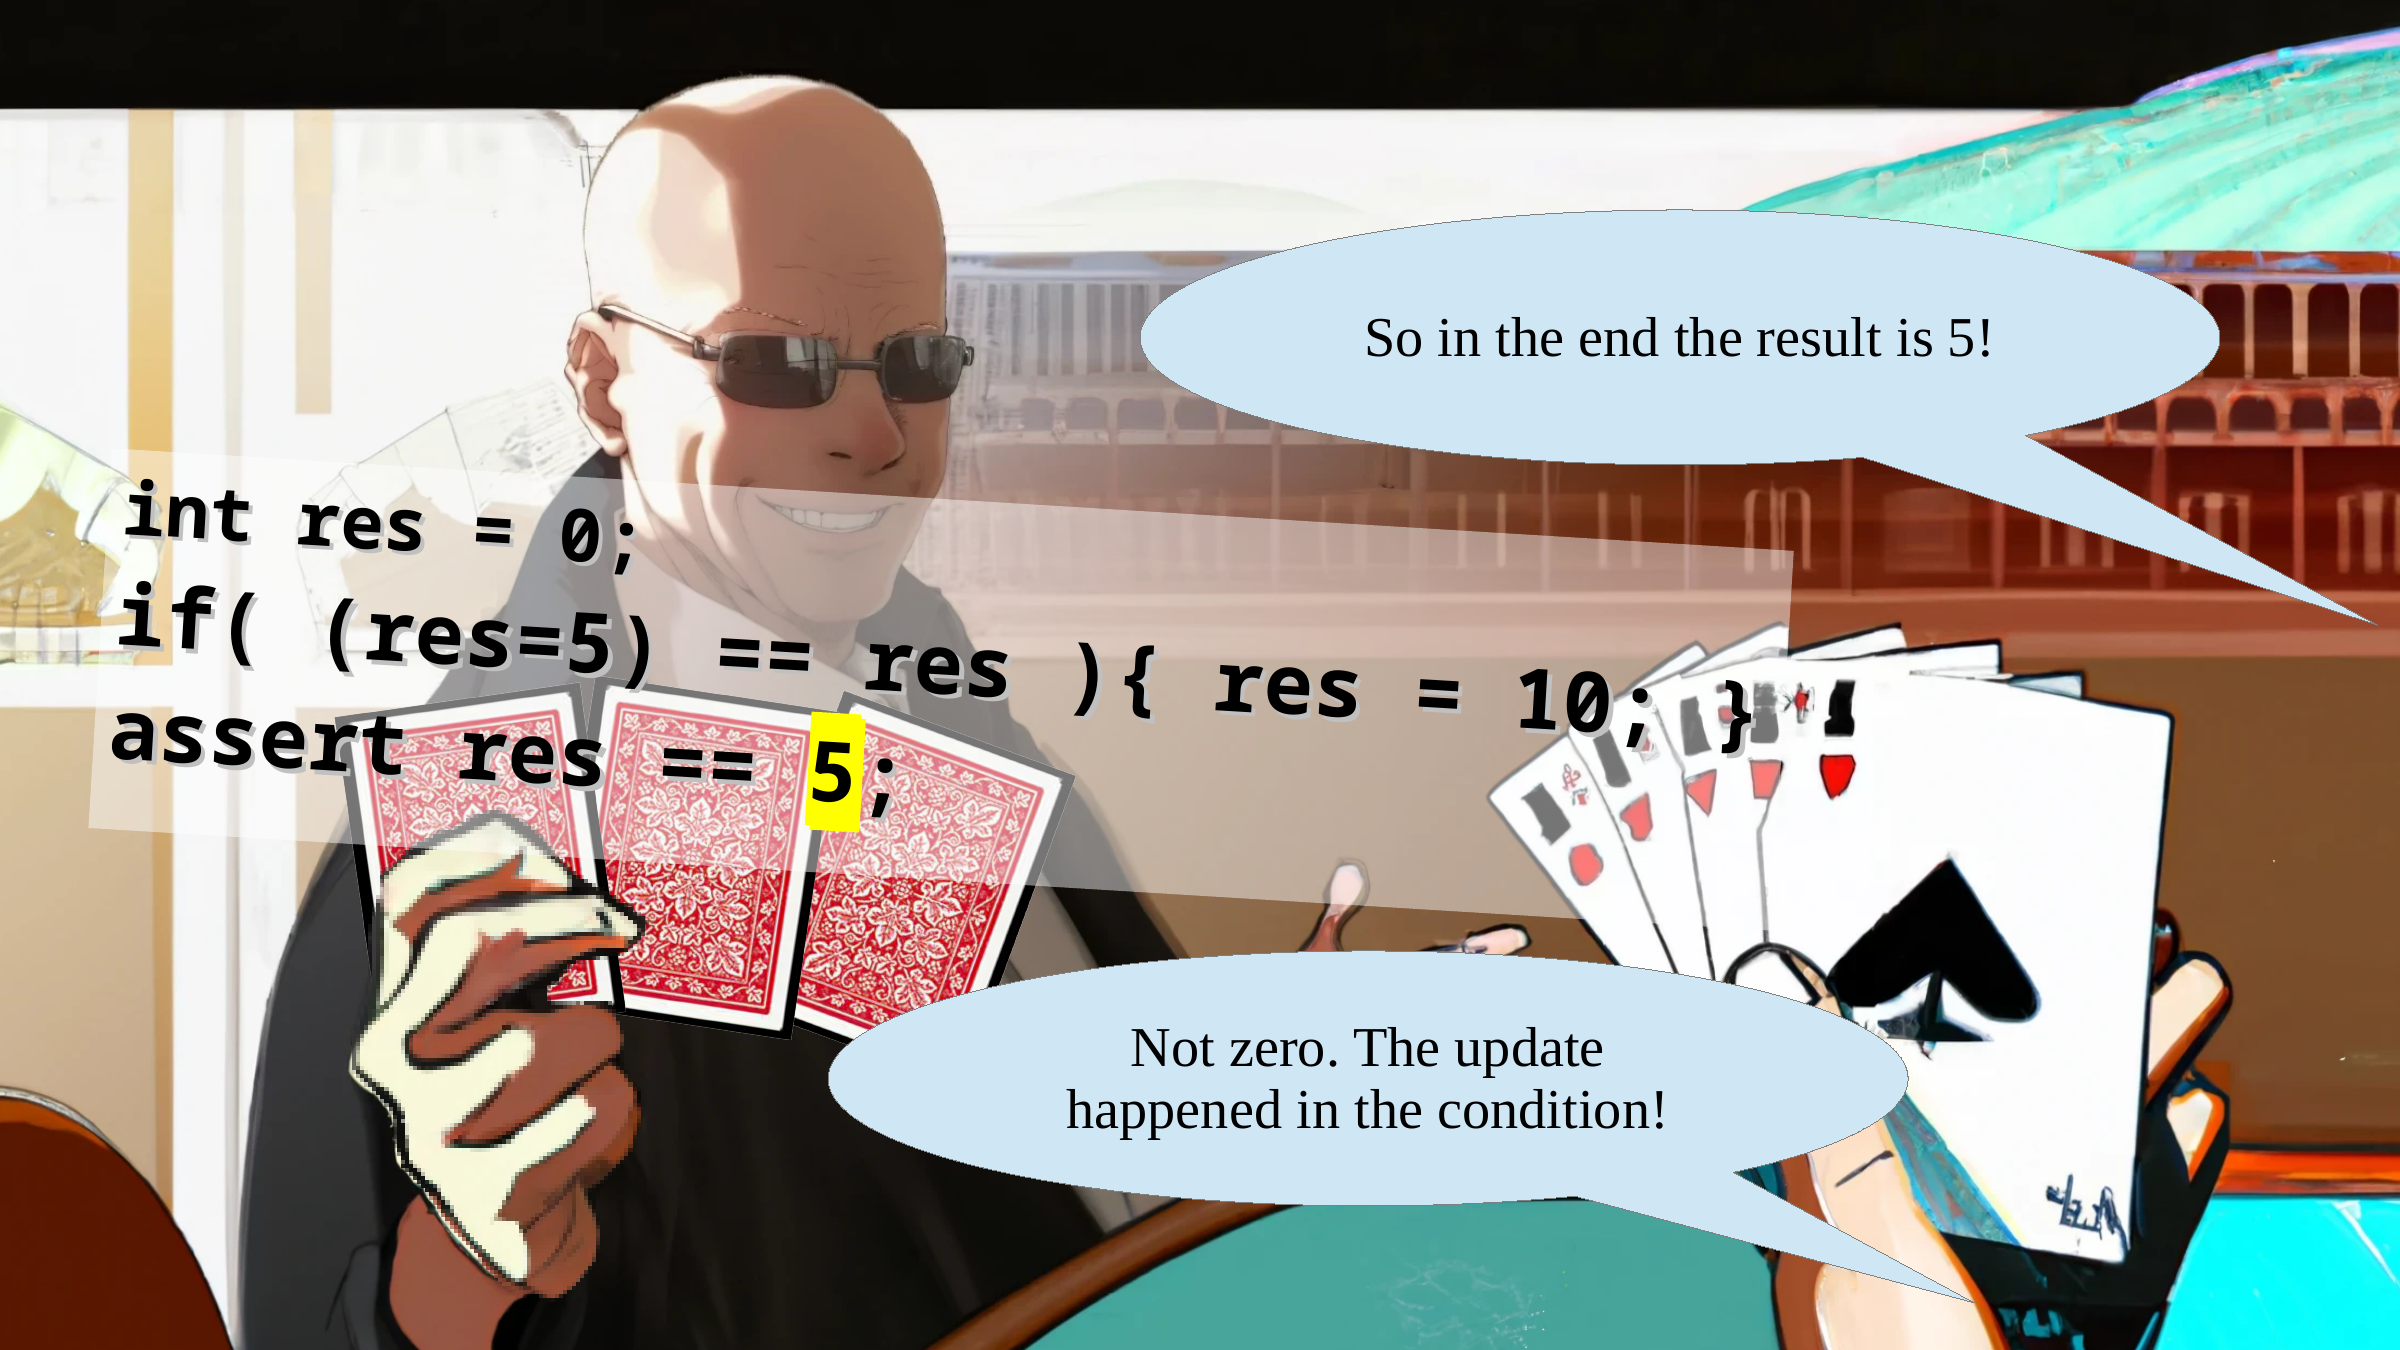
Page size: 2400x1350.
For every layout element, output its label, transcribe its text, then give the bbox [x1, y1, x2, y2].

text_box int res = 0; if( (res=5) == res ){ res = 10; } assert res == 5; [88, 448, 1794, 931]
picture [0, 0, 2400, 1350]
text_box So in the end the result is 5! [1140, 209, 2378, 626]
text_box Not zero. The update happened in the condition! [828, 950, 1975, 1303]
